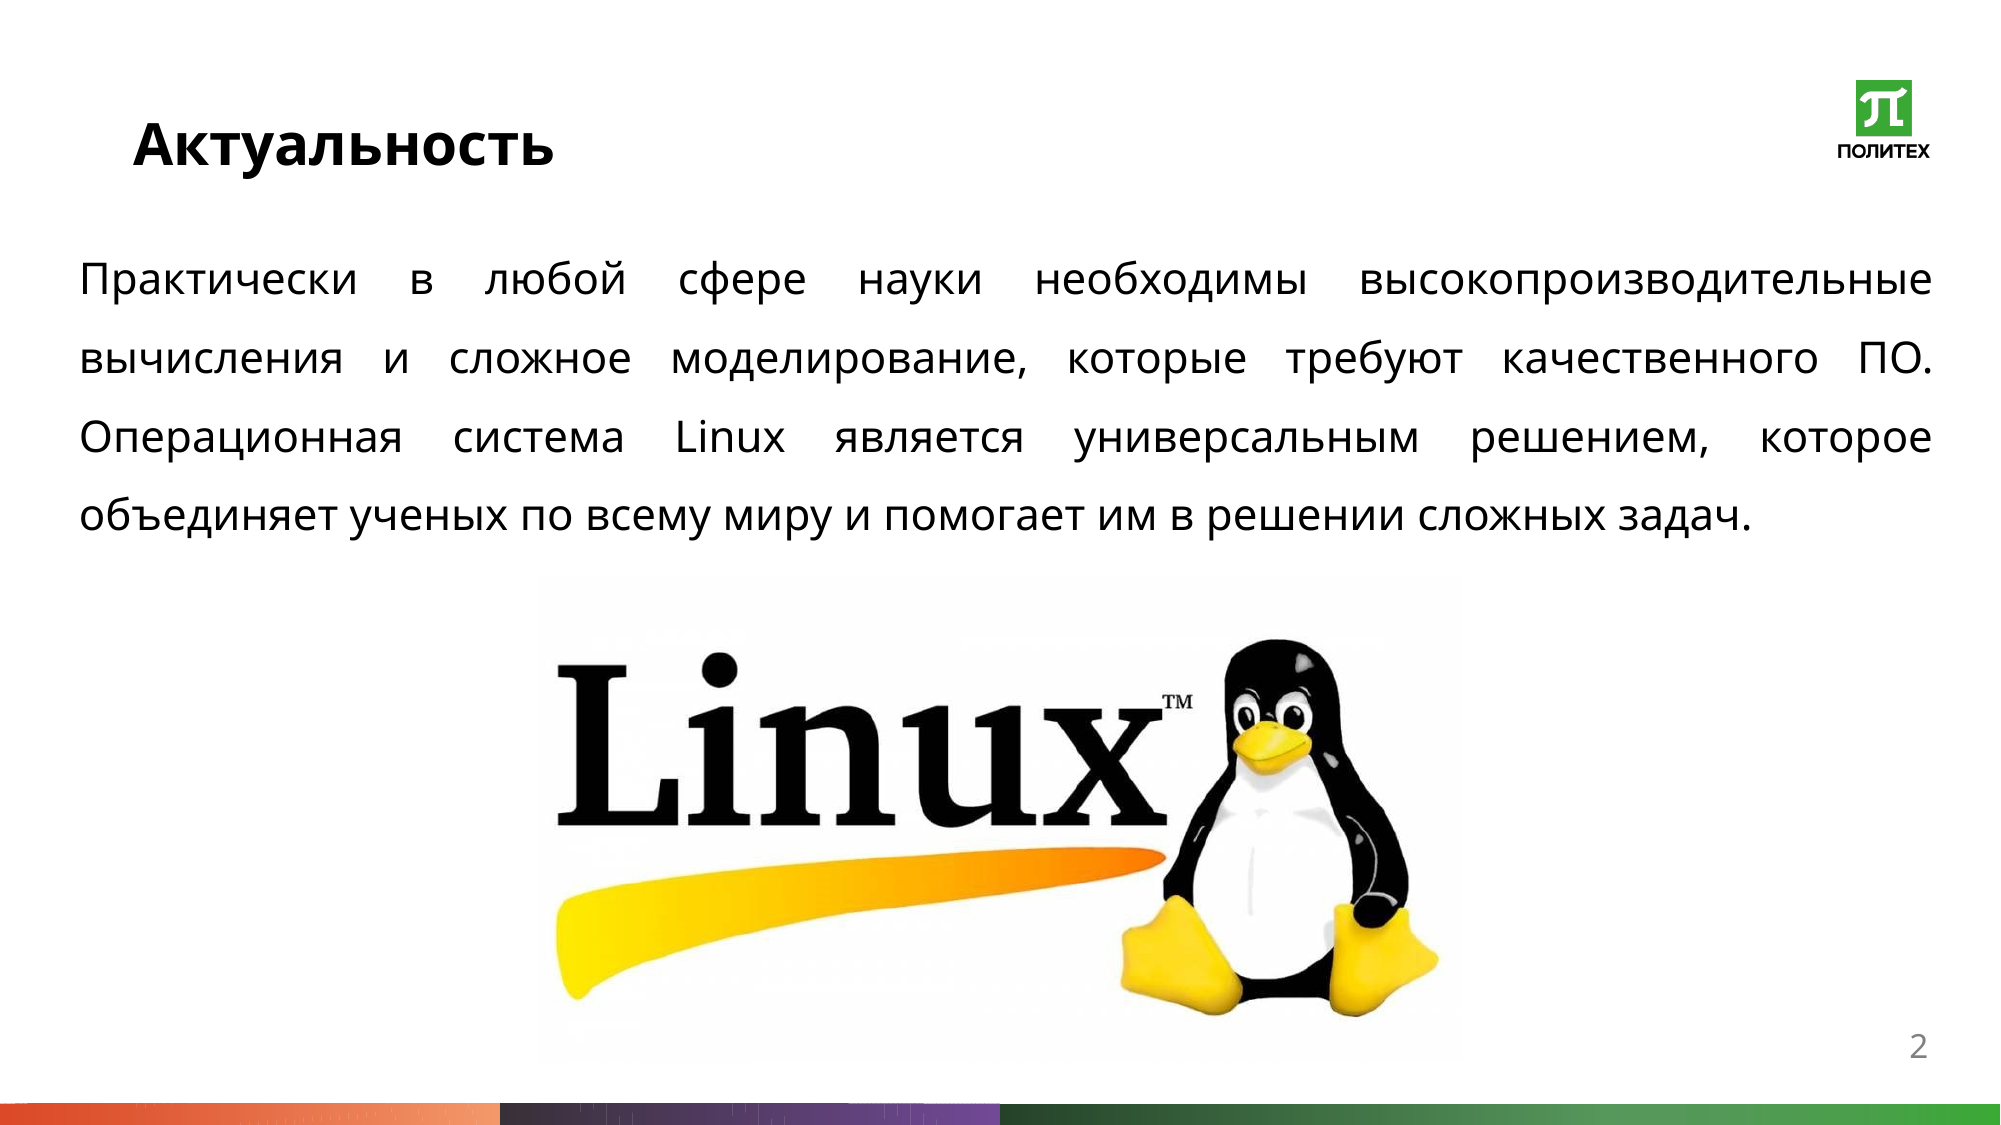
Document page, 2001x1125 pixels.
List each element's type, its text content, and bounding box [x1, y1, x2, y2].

picture [1838, 80, 1930, 158]
slide_number <номер> [1493, 1018, 1944, 1079]
text_box Практически в любой сфере науки необходимы высокопроизводительные вычисления и сложное моделирование, которые требуют качественного ПО. Операционная система Linux является универсальным решением, которое объединяет ученых по всему миру и помогает им в решении сложных задач. [64, 217, 1949, 547]
title Актуальность [118, 107, 1600, 207]
picture [538, 575, 1462, 1063]
